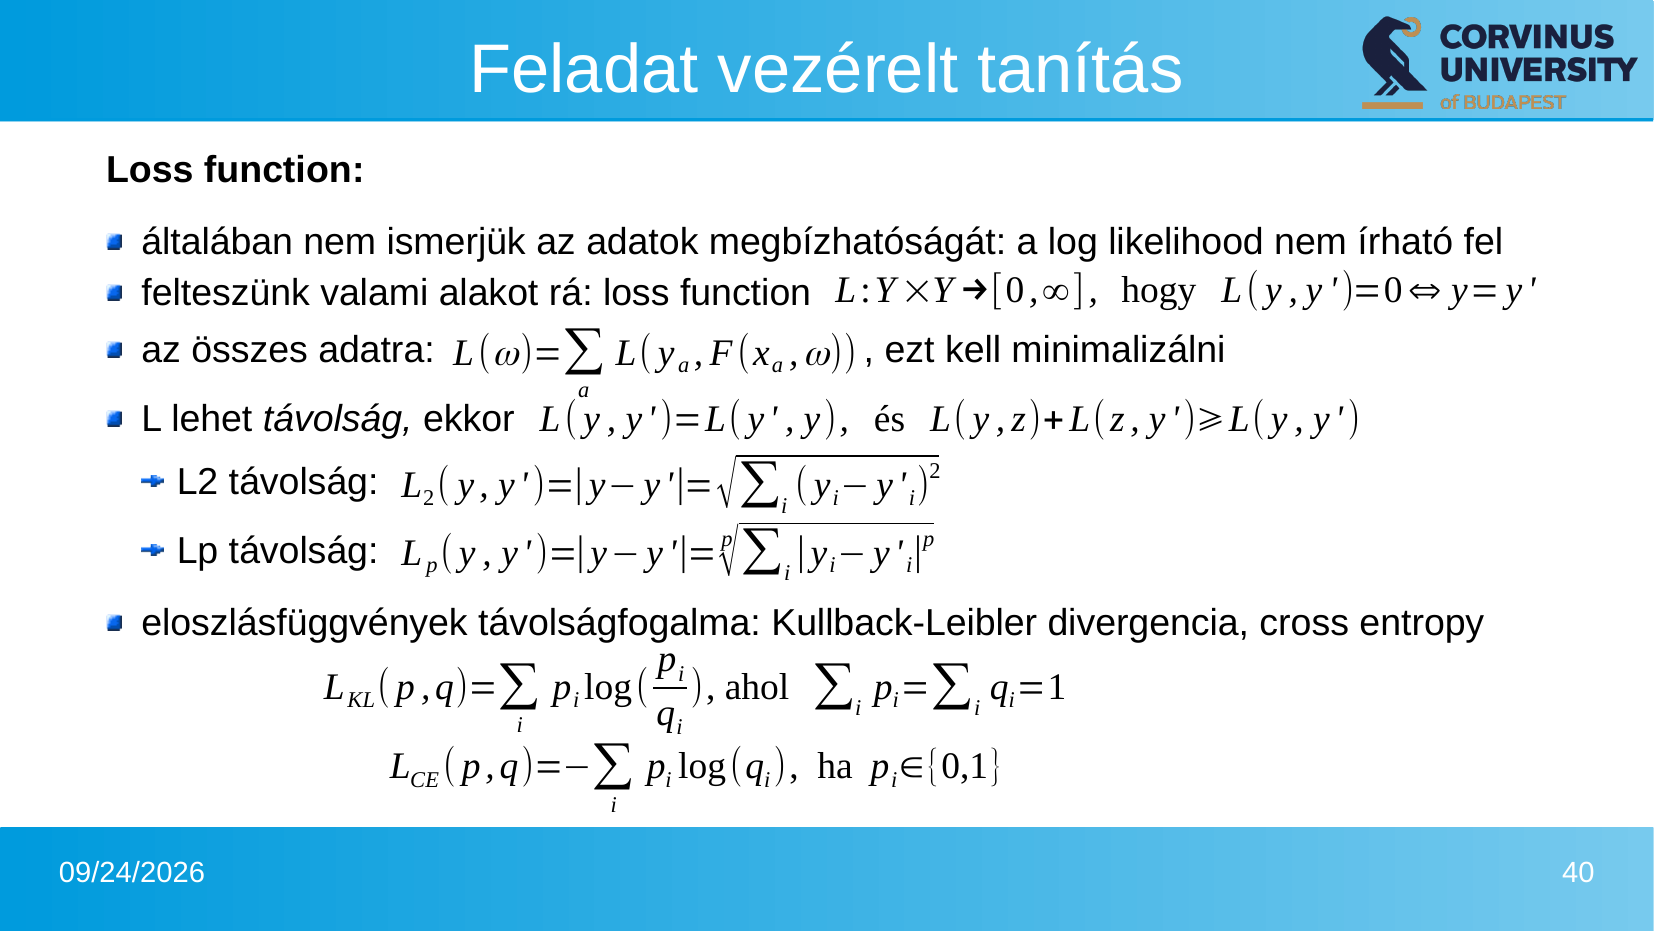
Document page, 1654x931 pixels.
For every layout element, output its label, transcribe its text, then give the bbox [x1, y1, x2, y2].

chart [451, 326, 1360, 442]
chart [399, 521, 935, 586]
chart [322, 638, 1067, 818]
chart [833, 267, 1539, 313]
chart [399, 453, 941, 518]
picture [1362, 16, 1638, 109]
text_box Loss function: általában nem ismerjük az adatok megbízhatóságát: a log likelihood nem írható fel felteszünk valami alakot rá: loss function az összes adatra: , ezt kell minimalizálni L lehet távolság, ekkor L2 távolság: Lp távolság: eloszlásfüggvények távolságfogalma: Kullback-Leibler divergencia, cross entropy [91, 141, 1596, 690]
title Feladat vezérelt tanítás [59, 29, 1362, 108]
